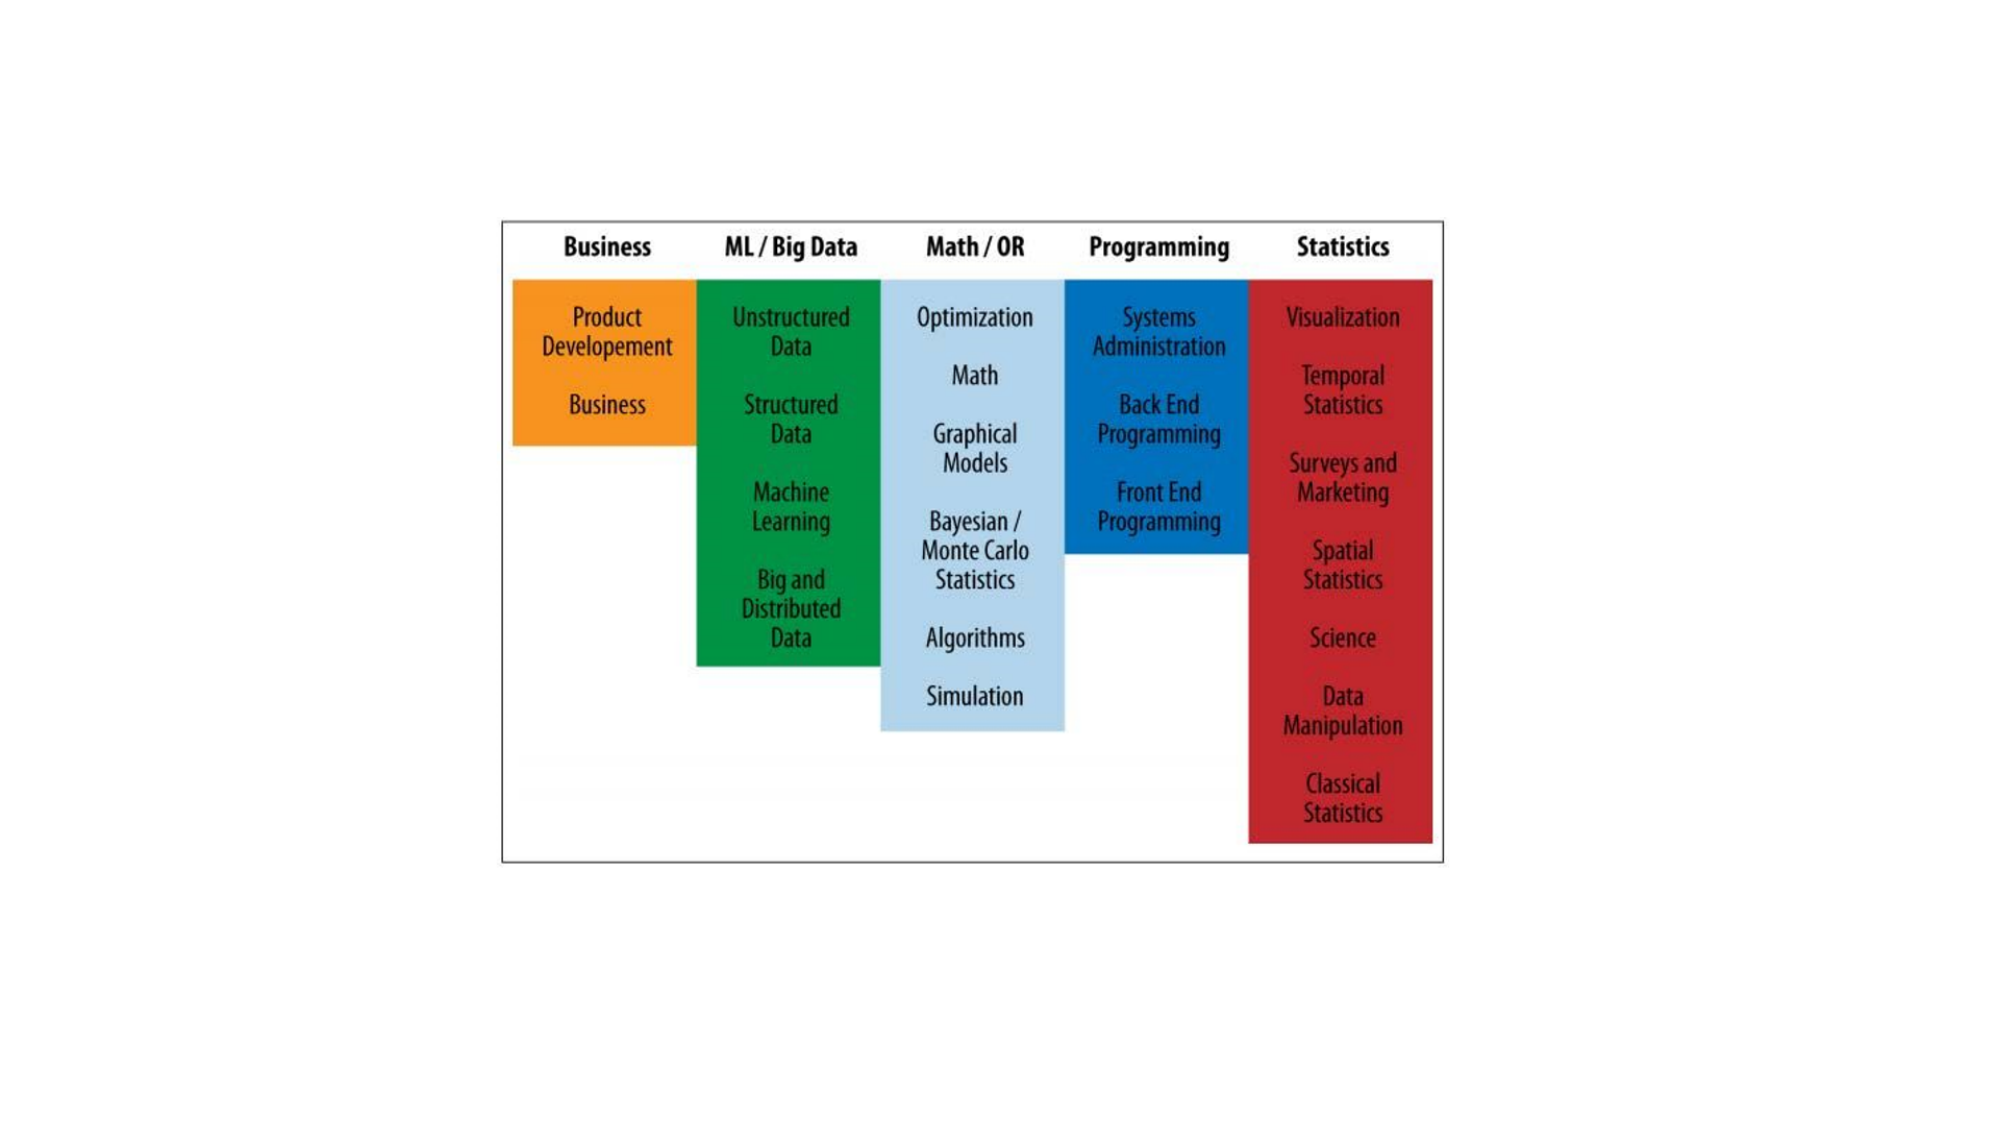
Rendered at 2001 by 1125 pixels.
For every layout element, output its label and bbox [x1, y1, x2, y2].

picture [450, 211, 1546, 871]
